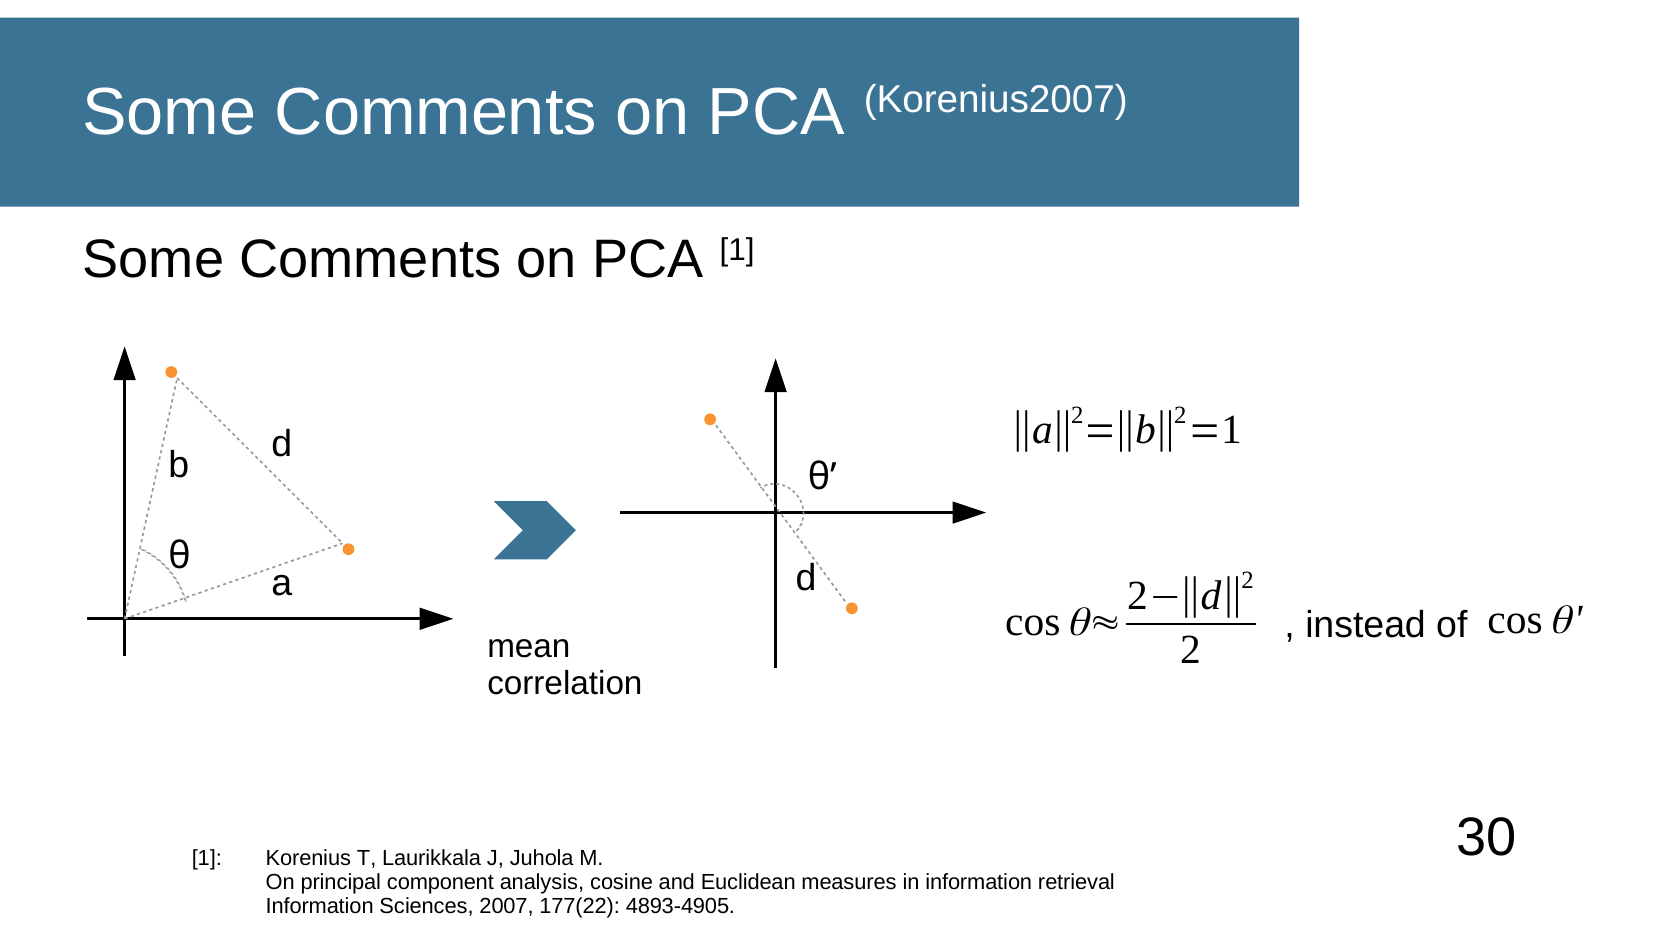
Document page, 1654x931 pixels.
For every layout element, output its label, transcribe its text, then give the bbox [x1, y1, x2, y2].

text_box b [153, 437, 204, 497]
text_box [1]: Korenius T, Laurikkala J, Juhola M. On principal component analysis, cosine and Euclidean measures in information retrieval Information Sciences, 2007, 177(22): 4893-4905. [177, 838, 1131, 929]
text_box d [780, 549, 832, 610]
list Some Comments on PCA [1] [82, 224, 1571, 764]
text_box [845, 602, 858, 615]
text_box [165, 366, 178, 379]
chart [998, 566, 1264, 673]
text_box a [256, 555, 308, 615]
chart [1481, 596, 1592, 643]
text_box θ’ [793, 448, 882, 509]
text_box θ [153, 528, 205, 589]
text_box , instead of [1269, 596, 1494, 654]
title Some Comments on PCA (Korenius2007) [82, 35, 1234, 189]
text_box [493, 501, 576, 560]
text_box [342, 543, 355, 556]
text_box [704, 413, 717, 426]
text_box d [256, 415, 308, 476]
text_box mean correlation [472, 620, 658, 712]
chart [1003, 401, 1249, 456]
